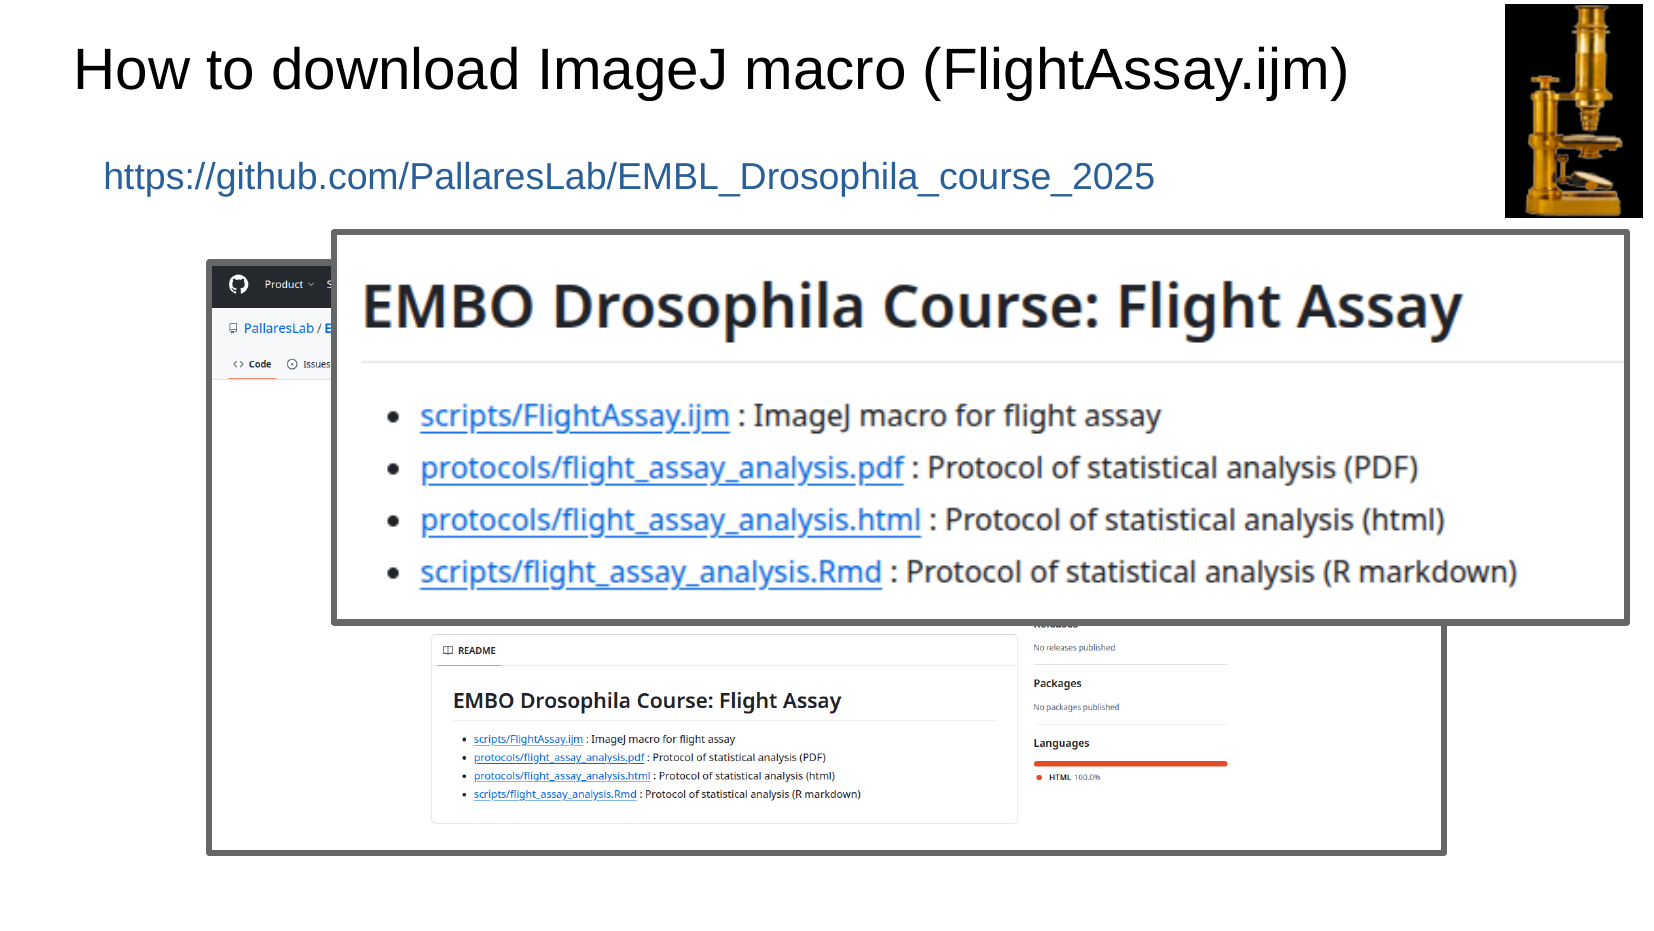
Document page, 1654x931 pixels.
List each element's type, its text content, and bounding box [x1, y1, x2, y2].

text_box How to download ImageJ macro (FlightAssay.ijm) [59, 29, 1418, 148]
picture [336, 235, 1625, 620]
text_box https://github.com/PallaresLab/EMBL_Drosophila_course_2025 [88, 147, 1505, 218]
picture [1505, 4, 1643, 218]
picture [212, 265, 1442, 850]
